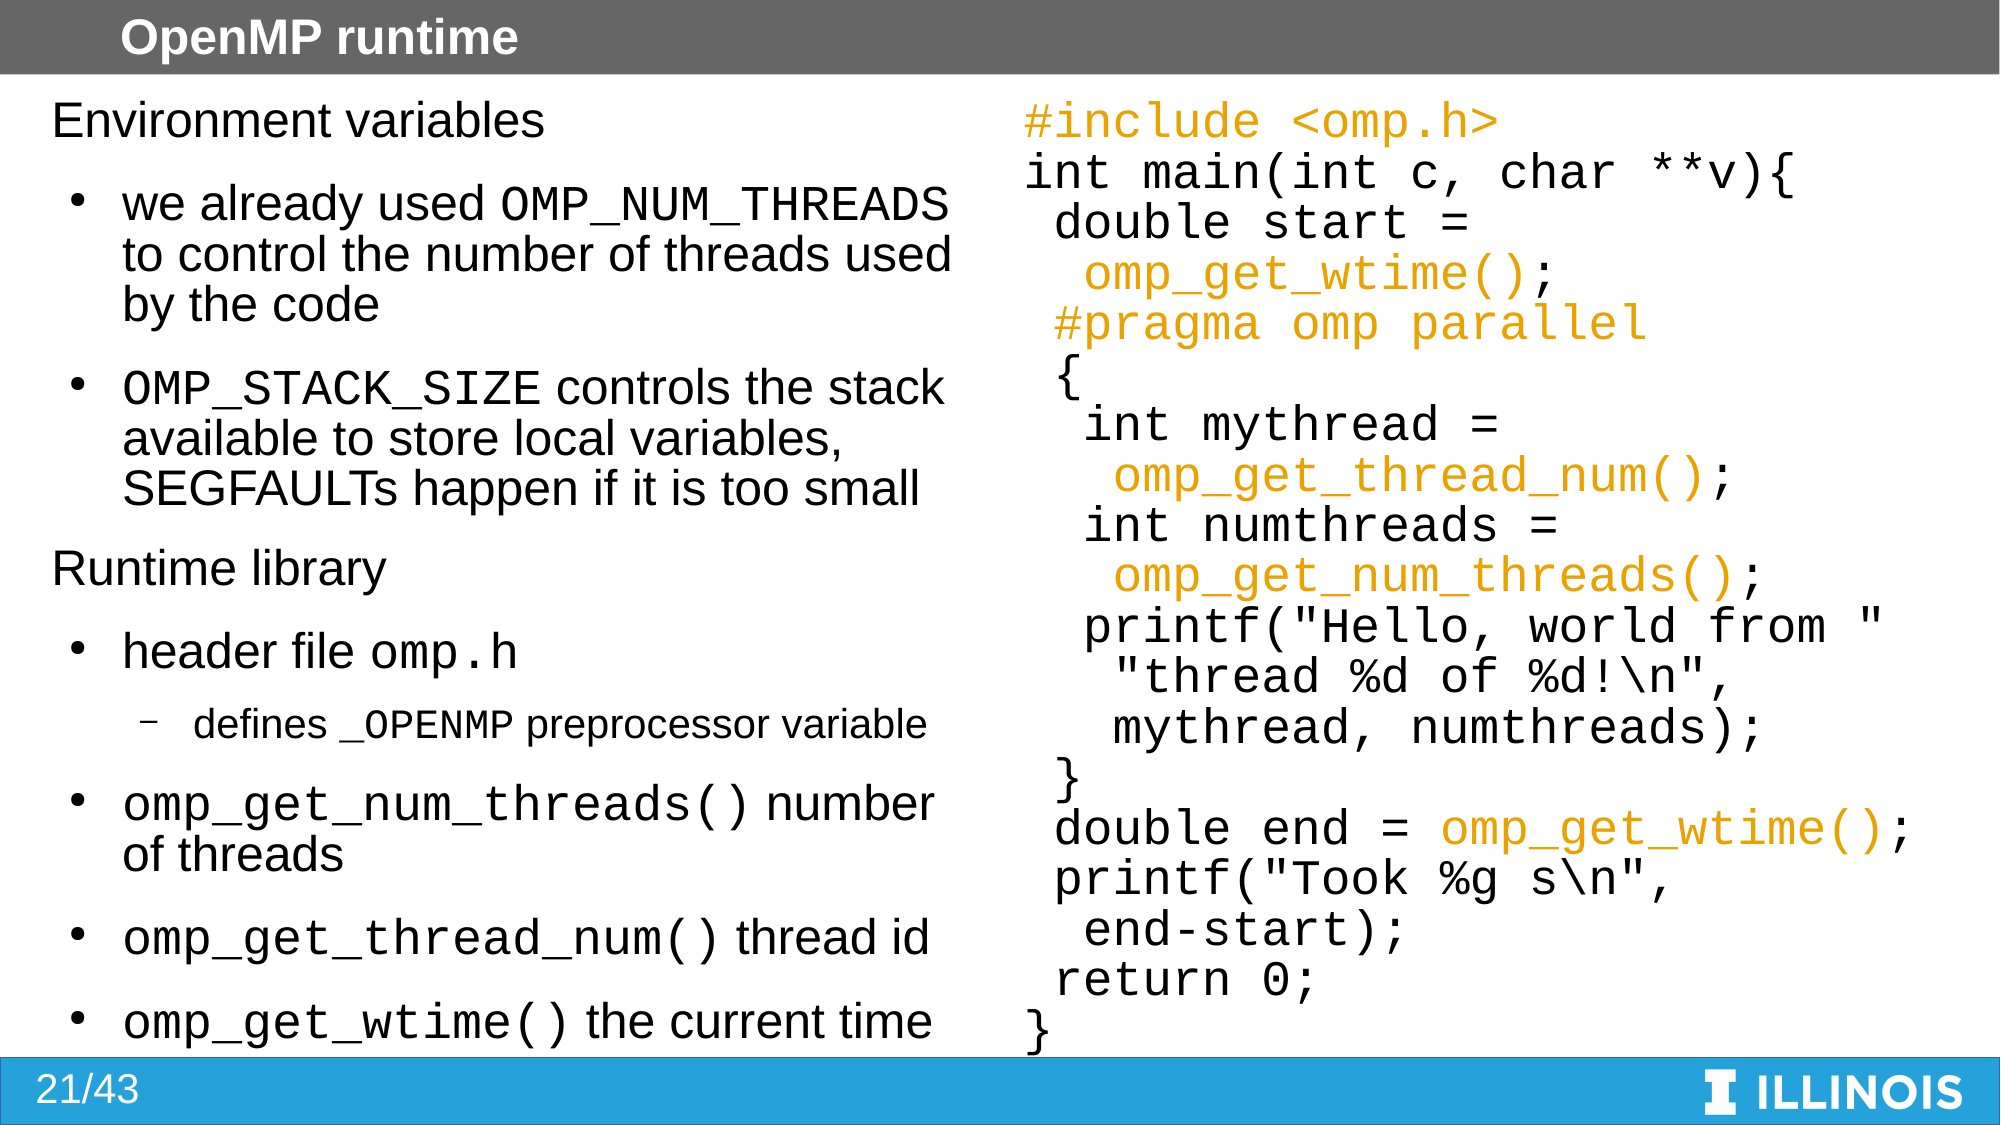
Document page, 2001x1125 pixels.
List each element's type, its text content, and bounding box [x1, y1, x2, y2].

title OpenMP runtime [0, 0, 2000, 75]
picture [1705, 1069, 1962, 1115]
list #include <omp.h> int main(int c, char **v){ double start = omp_get_wtime(); #pragma omp parallel { int mythread = omp_get_thread_num(); int numthreads = omp_get_num_threads(); printf("Hello, world from " "thread %d of %d!\n", mythread, numthreads); } double end = omp_get_wtime(); printf("Took %g s\n", end-start); return 0; } [1023, 97, 1950, 1058]
list Environment variables we already used OMP_NUM_THREADS to control the number of threads used by the code OMP_STACK_SIZE controls the stack available to store local variables, SEGFAULTs happen if it is too small Runtime library header file omp.h defines _OPENMP preprocessor variable omp_get_num_threads() number of threads omp_get_thread_num() thread id omp_get_wtime() the current time [51, 97, 978, 1058]
